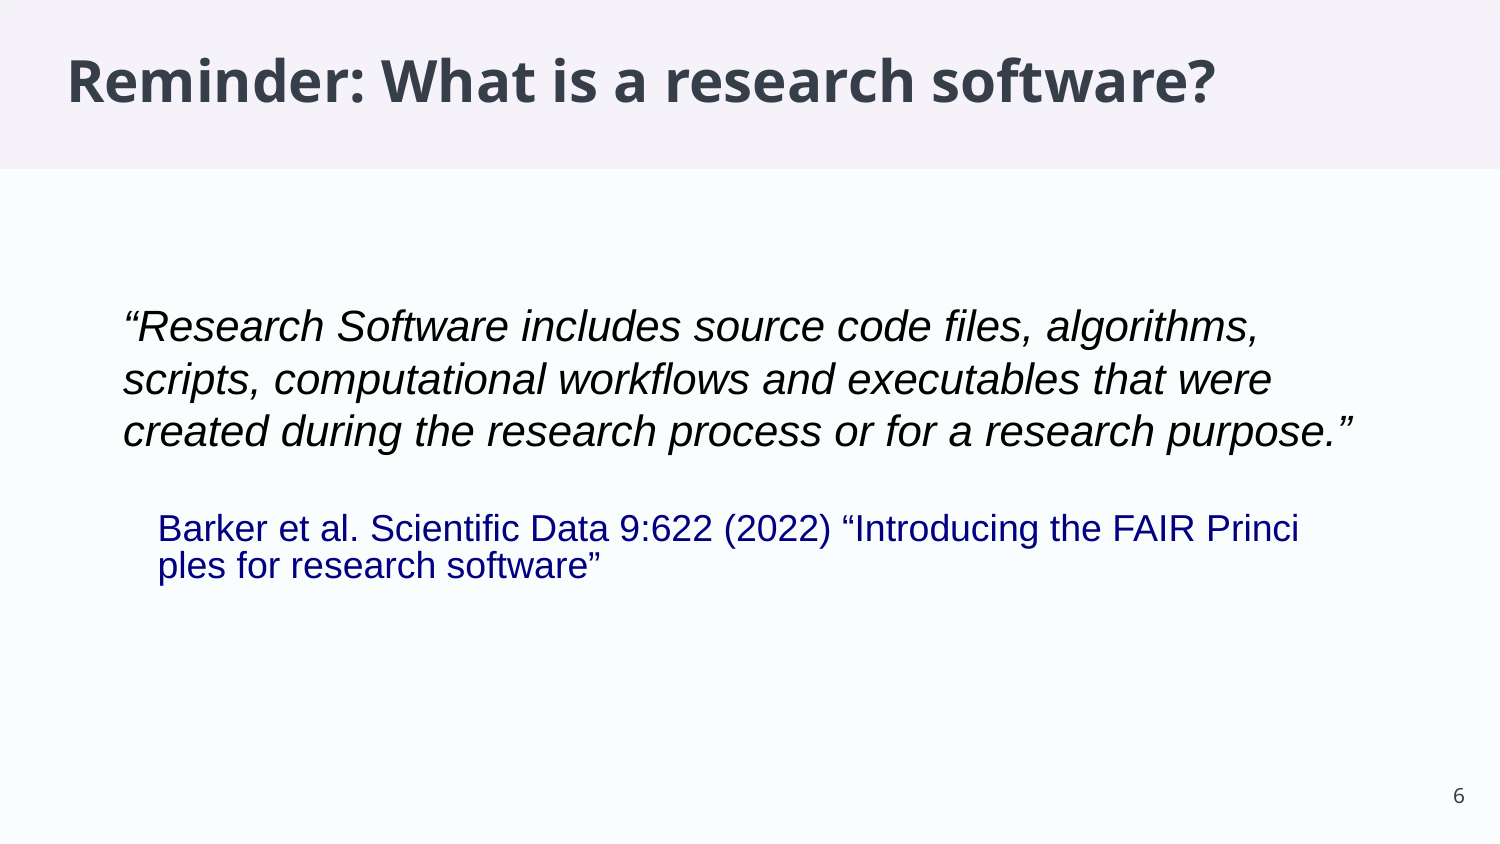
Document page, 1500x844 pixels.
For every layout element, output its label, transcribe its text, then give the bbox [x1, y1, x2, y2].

text_box Barker et al. Scientific Data 9:622 (2022) “Introducing the FAIR Principles for research software” [142, 488, 1326, 564]
title Reminder: What is a research software? [51, 28, 1390, 140]
slide_number <number> [1389, 764, 1480, 830]
text_box “Research Software includes source code files, algorithms, scripts, computational workflows and executables that were created during the research process or for a research purpose.” [108, 283, 1421, 471]
